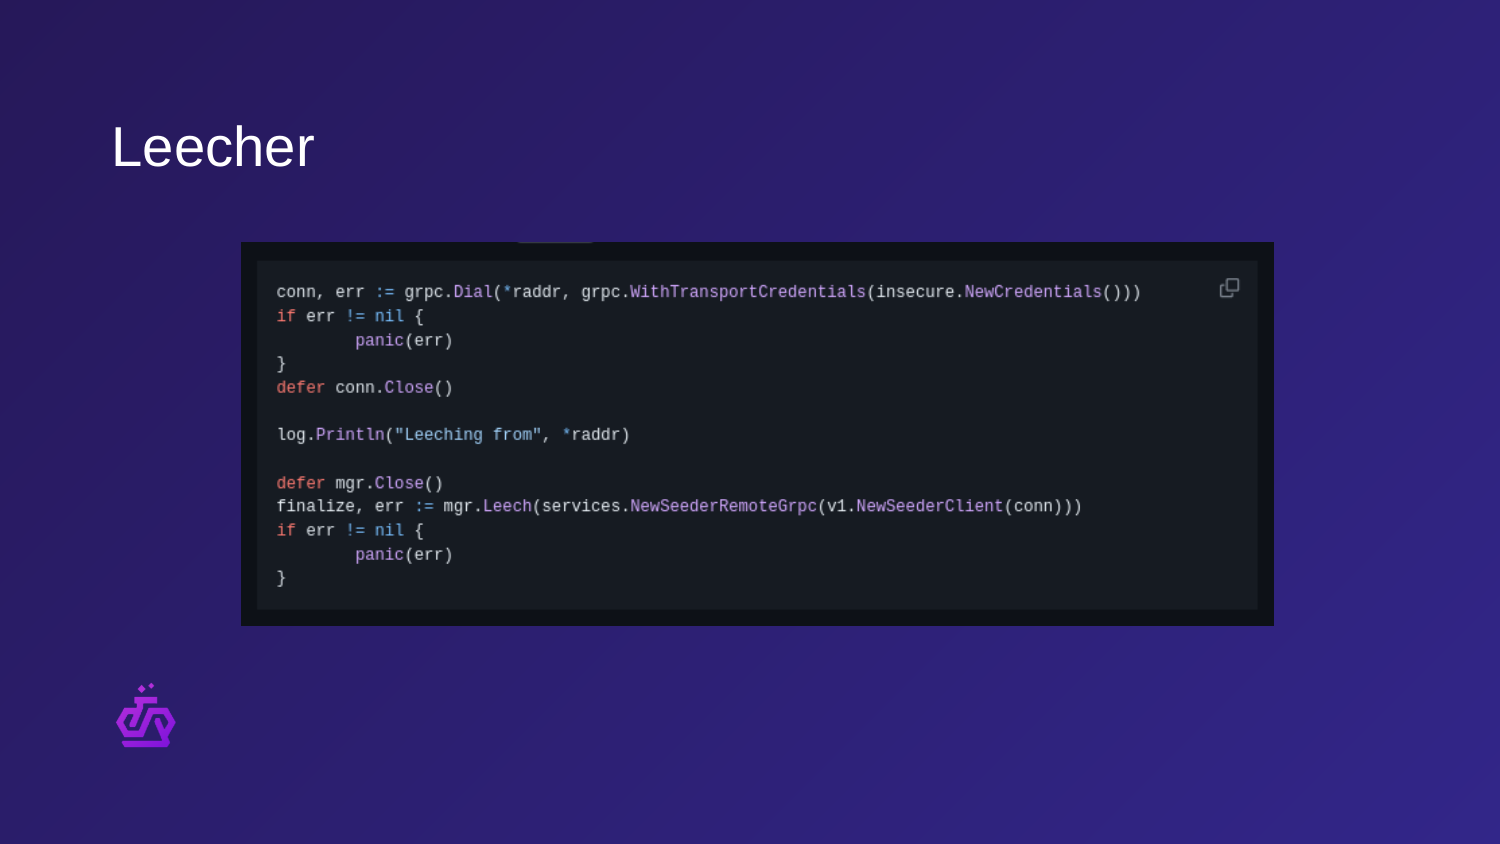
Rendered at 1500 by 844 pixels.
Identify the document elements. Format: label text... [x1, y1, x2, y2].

picture [96, 661, 188, 773]
text_box Leecher [96, 77, 1419, 210]
picture [241, 242, 1274, 626]
